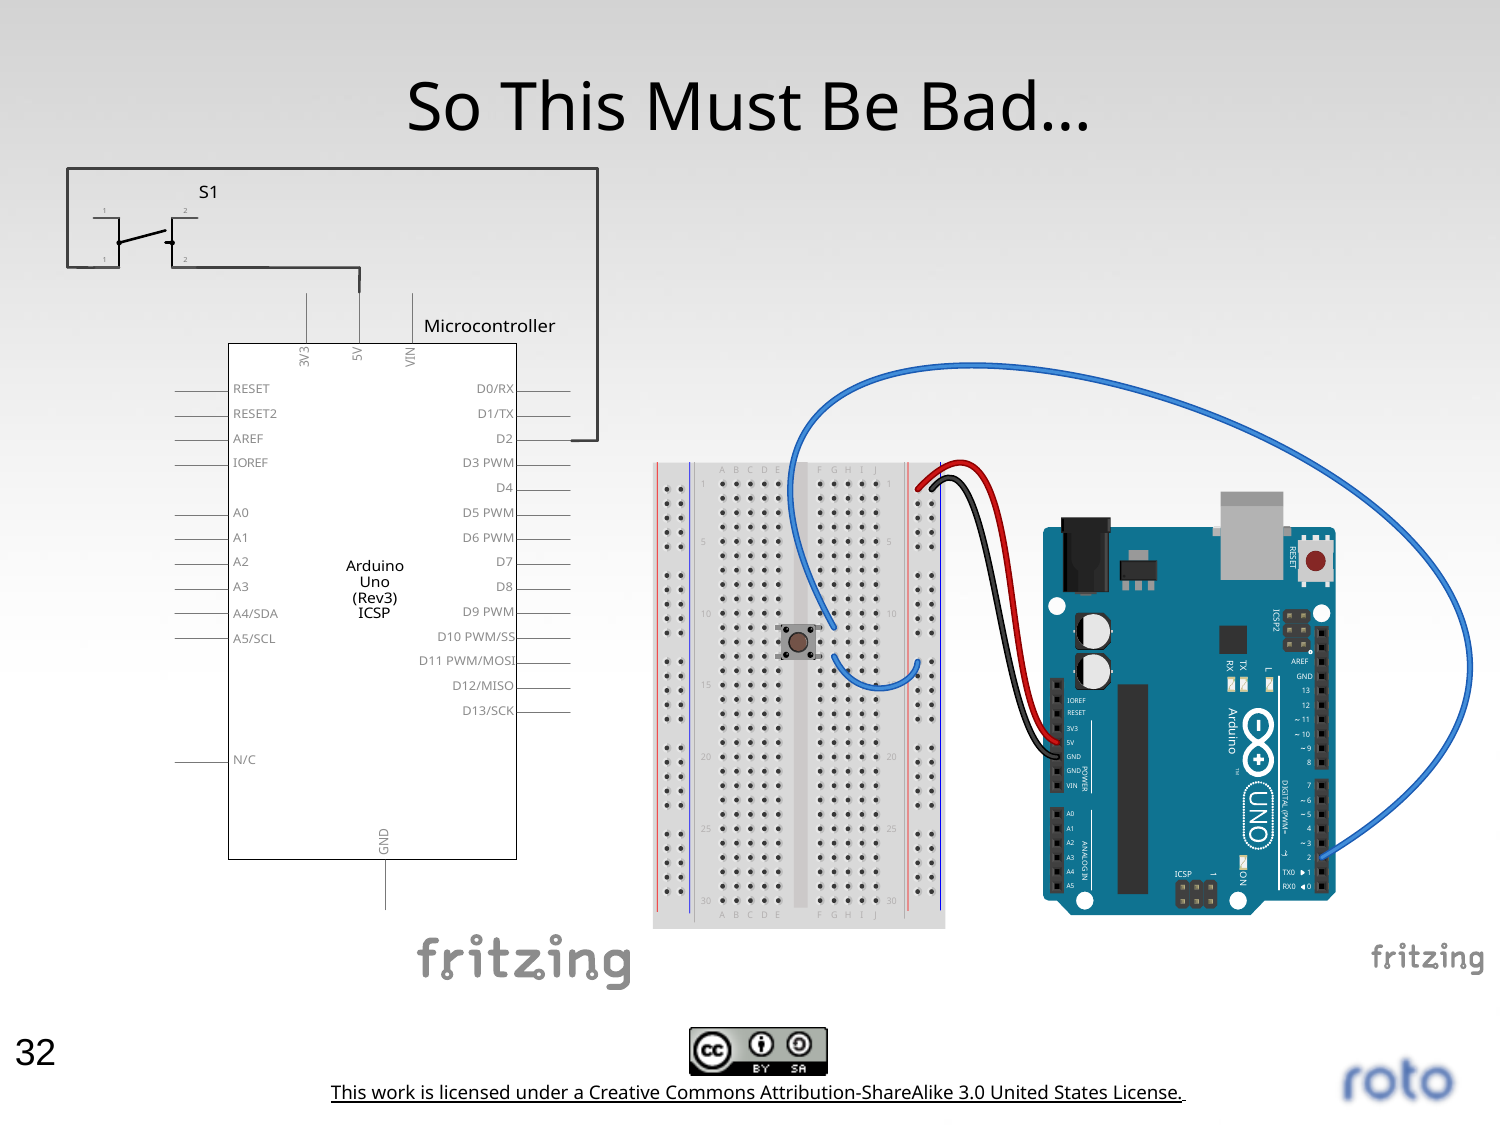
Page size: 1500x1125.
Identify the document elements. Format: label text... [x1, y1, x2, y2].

picture [0, 0, 1500, 1125]
title So This Must Be Bad… [112, 49, 1388, 238]
